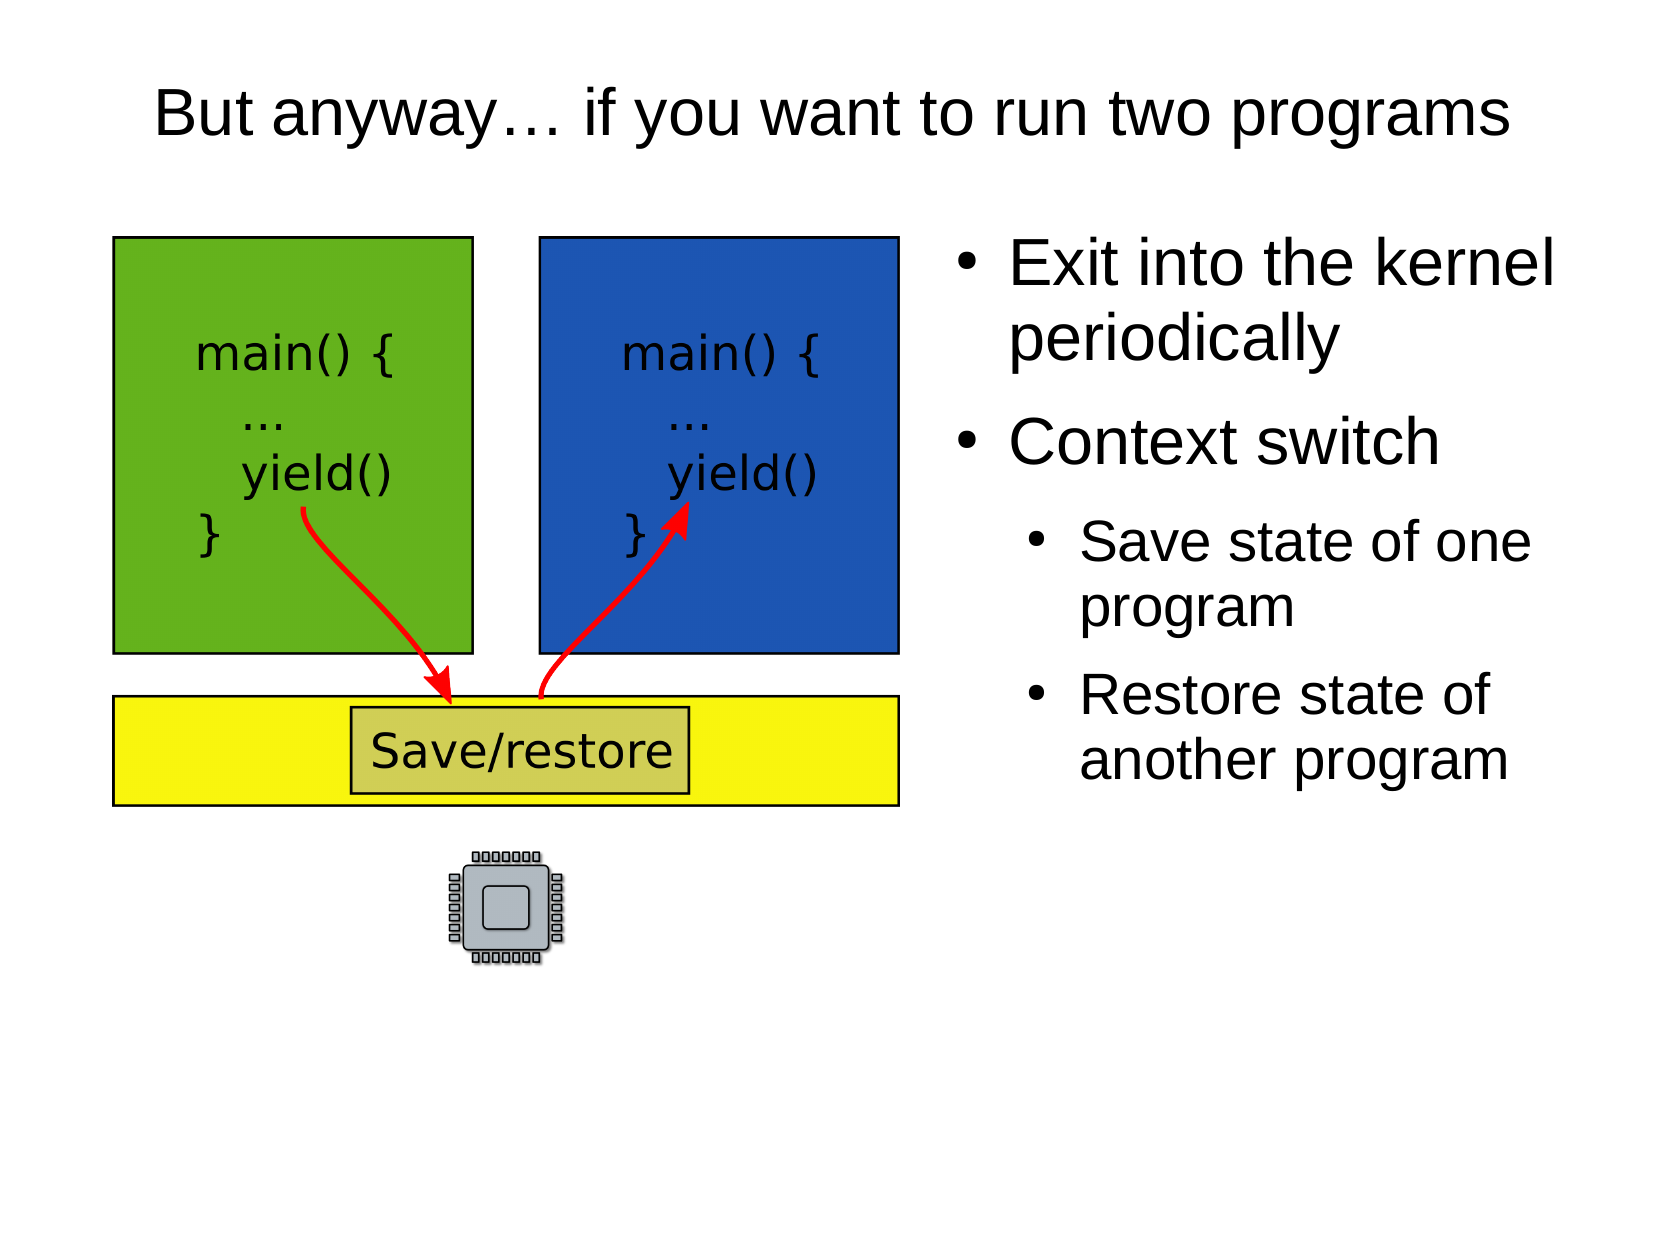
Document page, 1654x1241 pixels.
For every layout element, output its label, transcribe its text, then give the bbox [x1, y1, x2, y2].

picture [112, 236, 900, 976]
list Exit into the kernel periodically Context switch Save state of one program Restore state of another program [937, 225, 1613, 1160]
list But anyway… if you want to run two programs [82, 75, 1576, 151]
